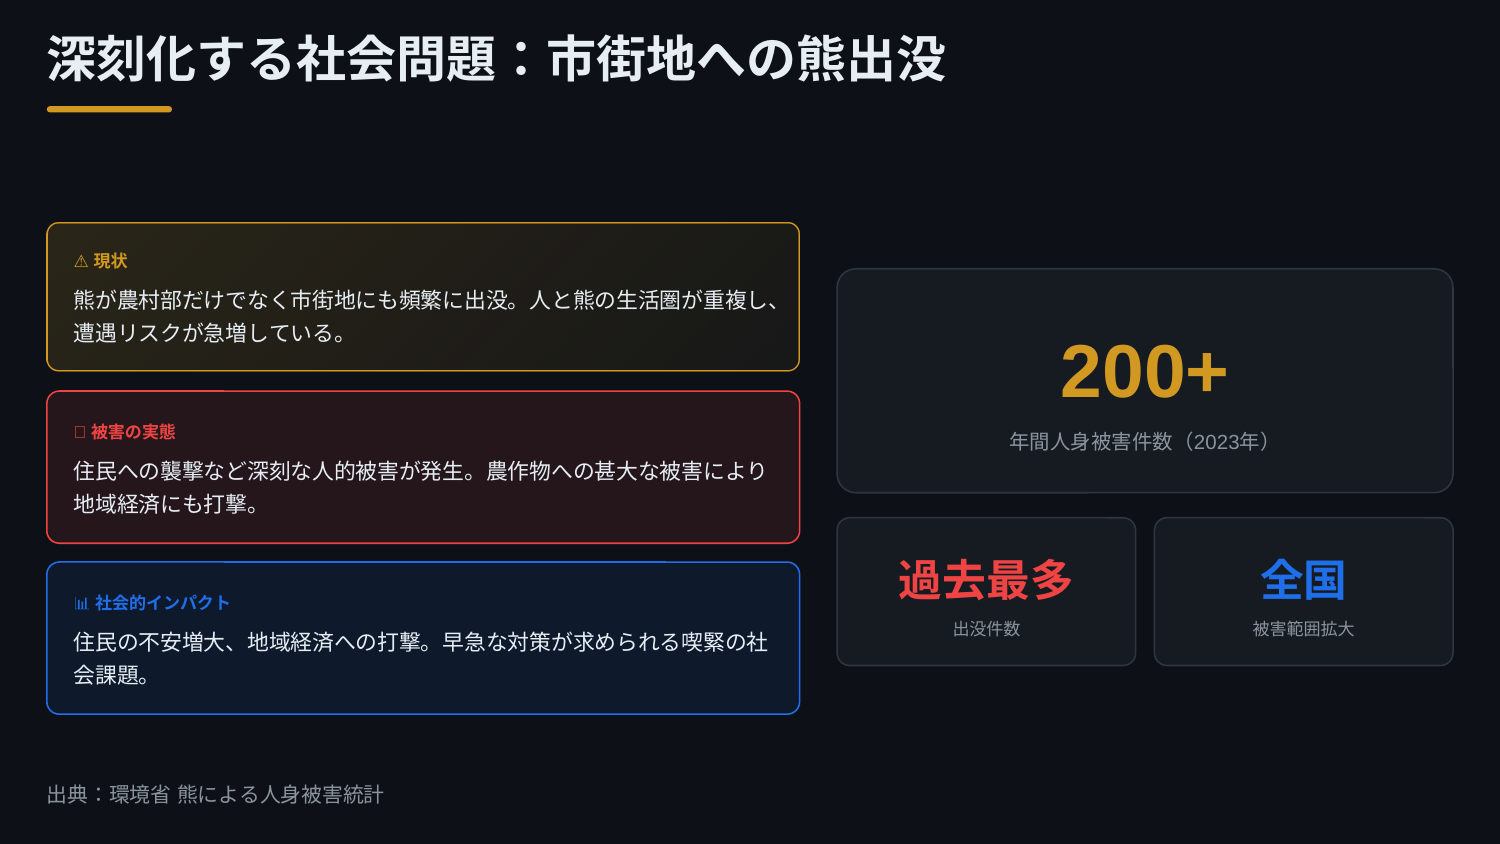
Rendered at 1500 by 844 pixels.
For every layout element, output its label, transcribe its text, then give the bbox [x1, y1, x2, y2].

text_box 住民への襲撃など深刻な人的被害が発生。農作物への甚大な被害により地域経済にも打撃。 [73, 451, 788, 517]
text_box [837, 517, 1136, 666]
text_box 出没件数 [861, 614, 1112, 639]
text_box [46, 106, 172, 113]
text_box 出典：環境省 熊による人身被害統計 [46, 777, 395, 807]
text_box 🚨 被害の実態 [73, 417, 788, 442]
text_box ⚠️ 現状 [73, 246, 788, 271]
text_box [46, 391, 800, 544]
text_box 熊が農村部だけでなく市街地にも頻繁に出没。人と熊の生活圏が重複し、遭遇リスクが急増している。 [73, 280, 788, 346]
text_box 過去最多 [861, 544, 1112, 606]
text_box 📊 社会的インパクト [73, 588, 788, 613]
text_box 全国 [1178, 544, 1429, 606]
text_box 深刻化する社会問題：市街地への熊出没 [46, 37, 970, 88]
text_box 200+ [870, 307, 1420, 413]
text_box [46, 561, 800, 715]
text_box 住民の不安増大、地域経済への打撃。早急な対策が求められる喫緊の社会課題。 [73, 621, 788, 688]
text_box 被害範囲拡大 [1178, 614, 1429, 639]
picture [46, 220, 800, 373]
text_box [1154, 517, 1454, 666]
text_box [837, 268, 1454, 493]
text_box 年間人身被害件数（2023年） [870, 425, 1420, 454]
